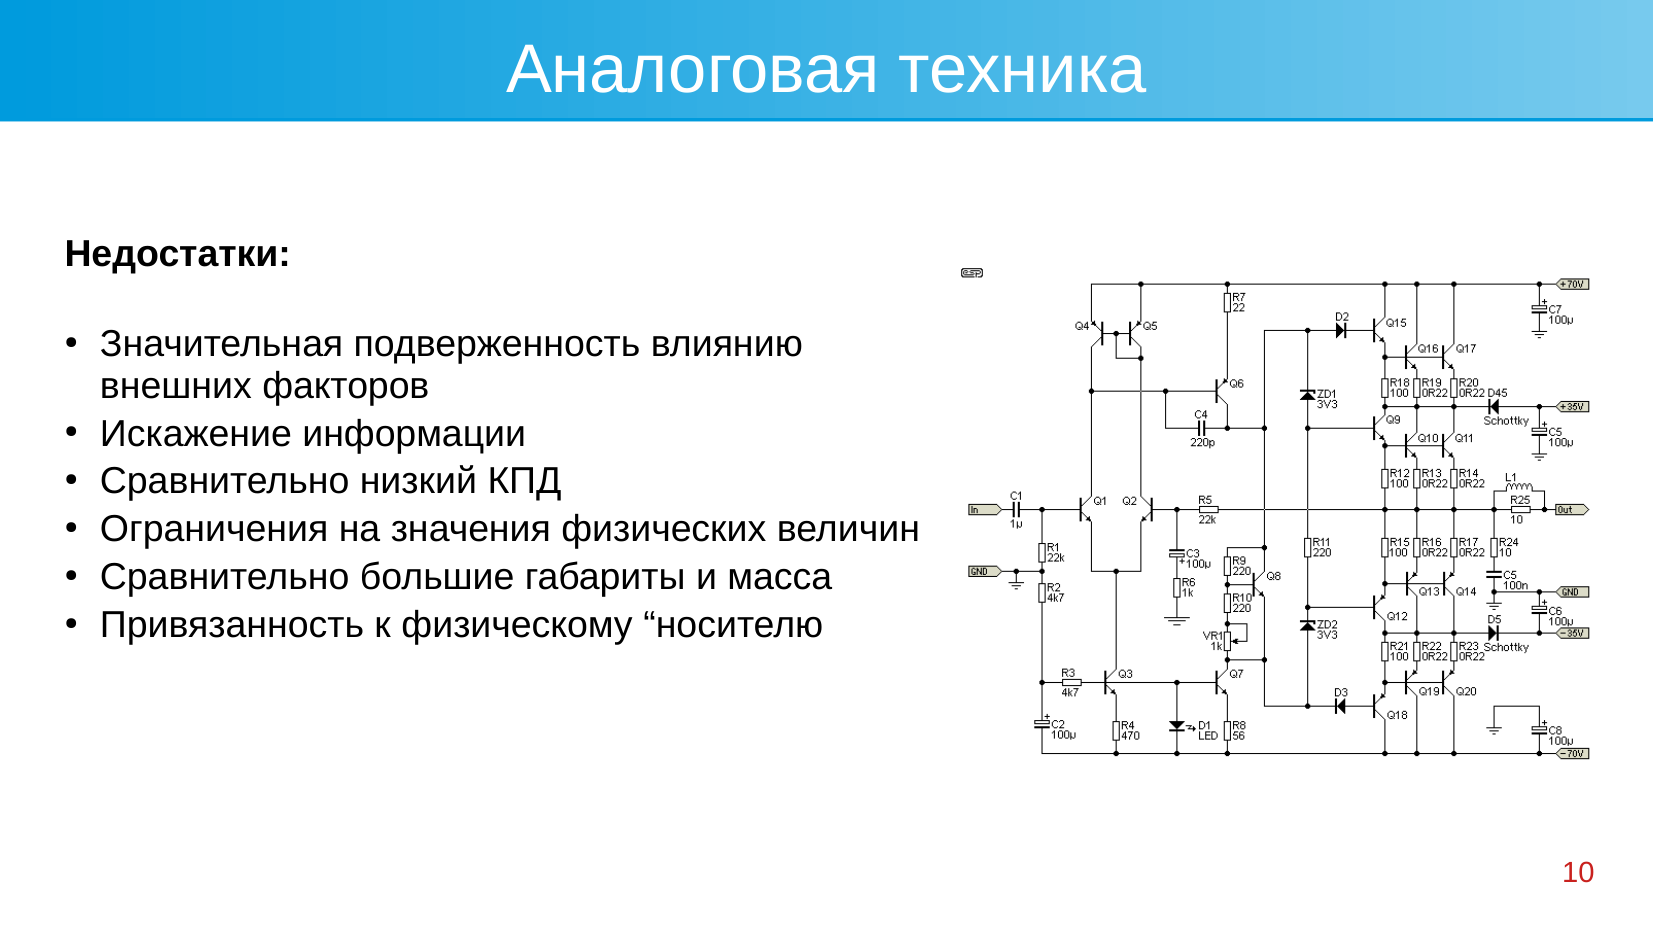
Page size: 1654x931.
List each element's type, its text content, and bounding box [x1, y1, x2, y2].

text_box Недостатки: Значительная подверженность влиянию внешних факторов Искажение информации Сравнительно низкий КПД Ограничения на значения физических величин Сравнительно большие габариты и масса Привязанность к физическому “носителю [49, 225, 976, 676]
title Аналоговая техника [59, 29, 1595, 108]
picture [954, 262, 1613, 787]
